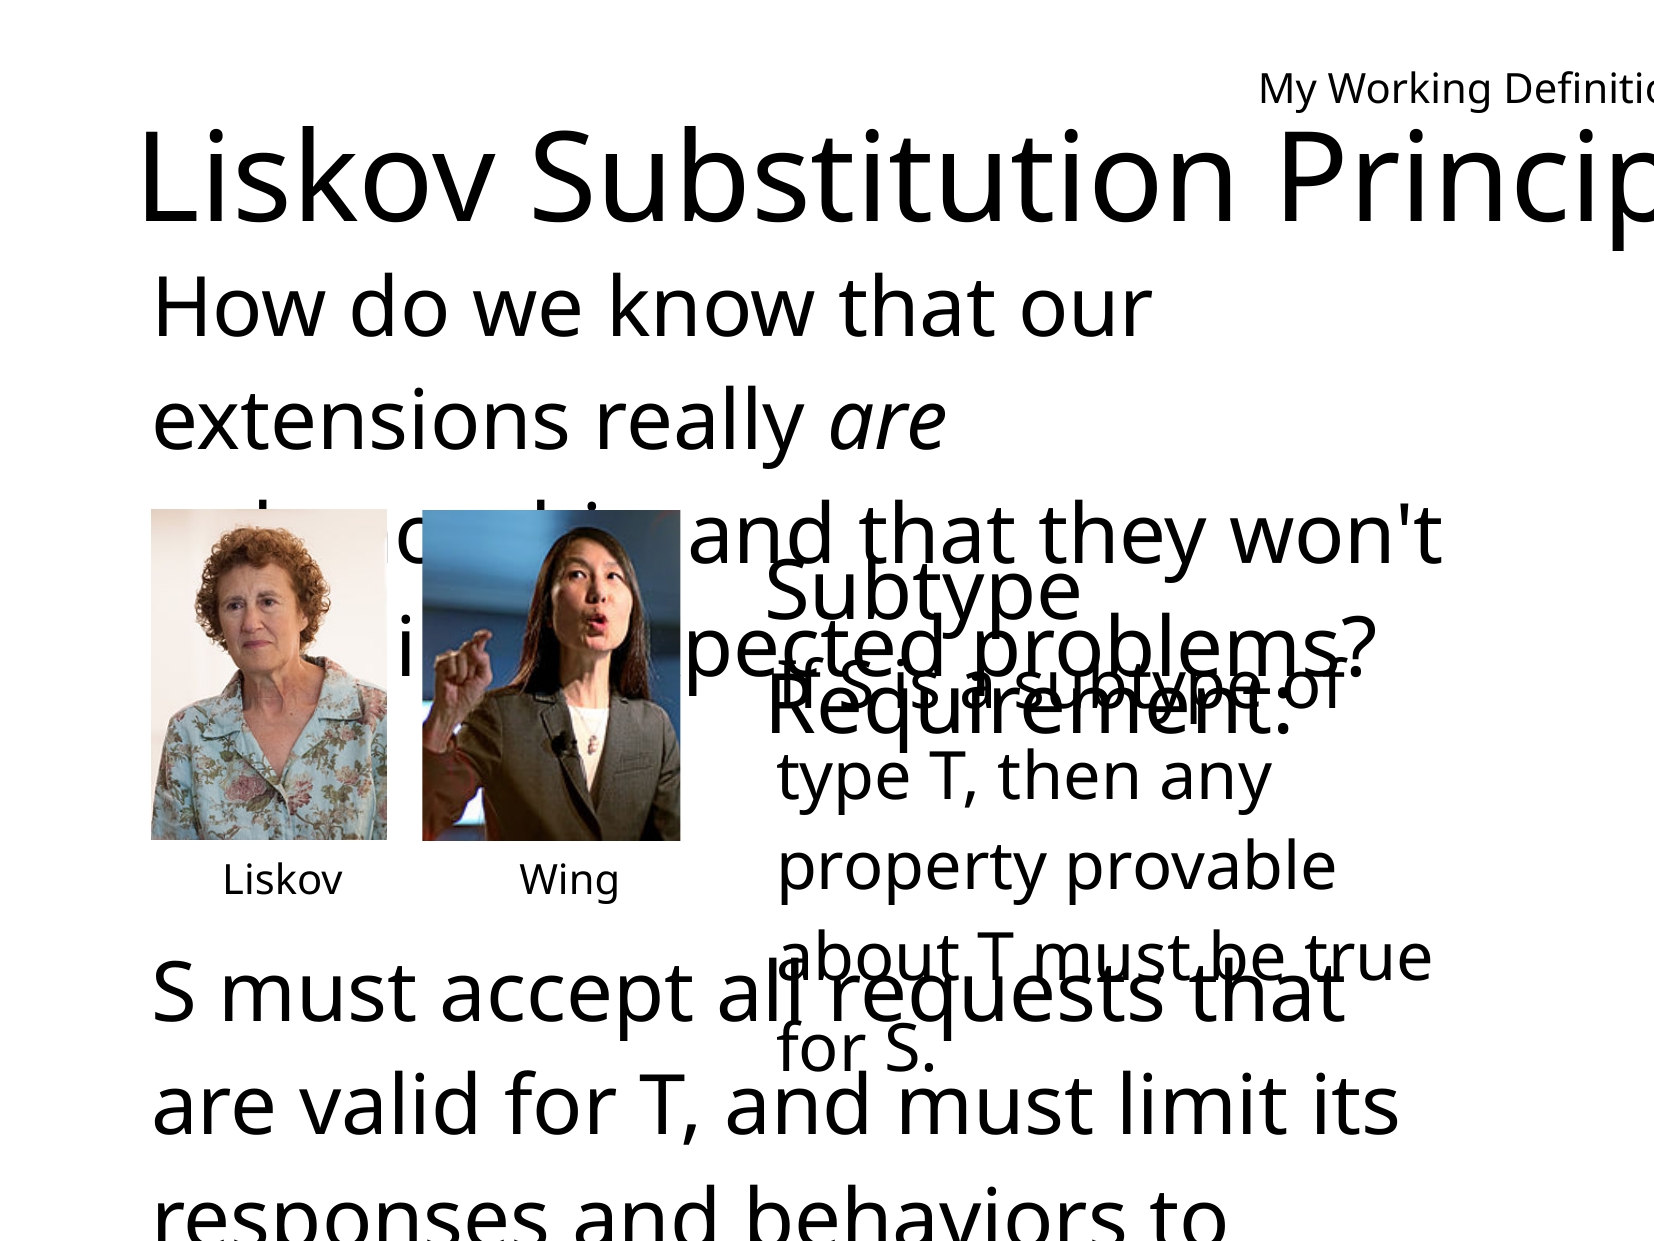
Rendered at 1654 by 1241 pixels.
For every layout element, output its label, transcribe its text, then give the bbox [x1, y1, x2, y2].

picture [422, 510, 681, 841]
text_box How do we know that our extensions really are polymorphic, and that they won't result in unexpected problems? [136, 239, 1471, 496]
text_box S must accept all requests that are valid for T, and must limit its responses and behaviors to those that are valid for T. [136, 924, 1471, 1181]
text_box Wing [504, 842, 605, 896]
text_box My Working Definition [1243, 51, 1593, 106]
text_box Subtype Requirement: [749, 523, 1570, 618]
picture [151, 509, 387, 841]
text_box If S is a subtype of type T, then any property provable about T must be true for S. [761, 629, 1462, 846]
text_box Liskov [207, 842, 327, 896]
text_box Liskov Substitution Principle [120, 80, 1378, 211]
